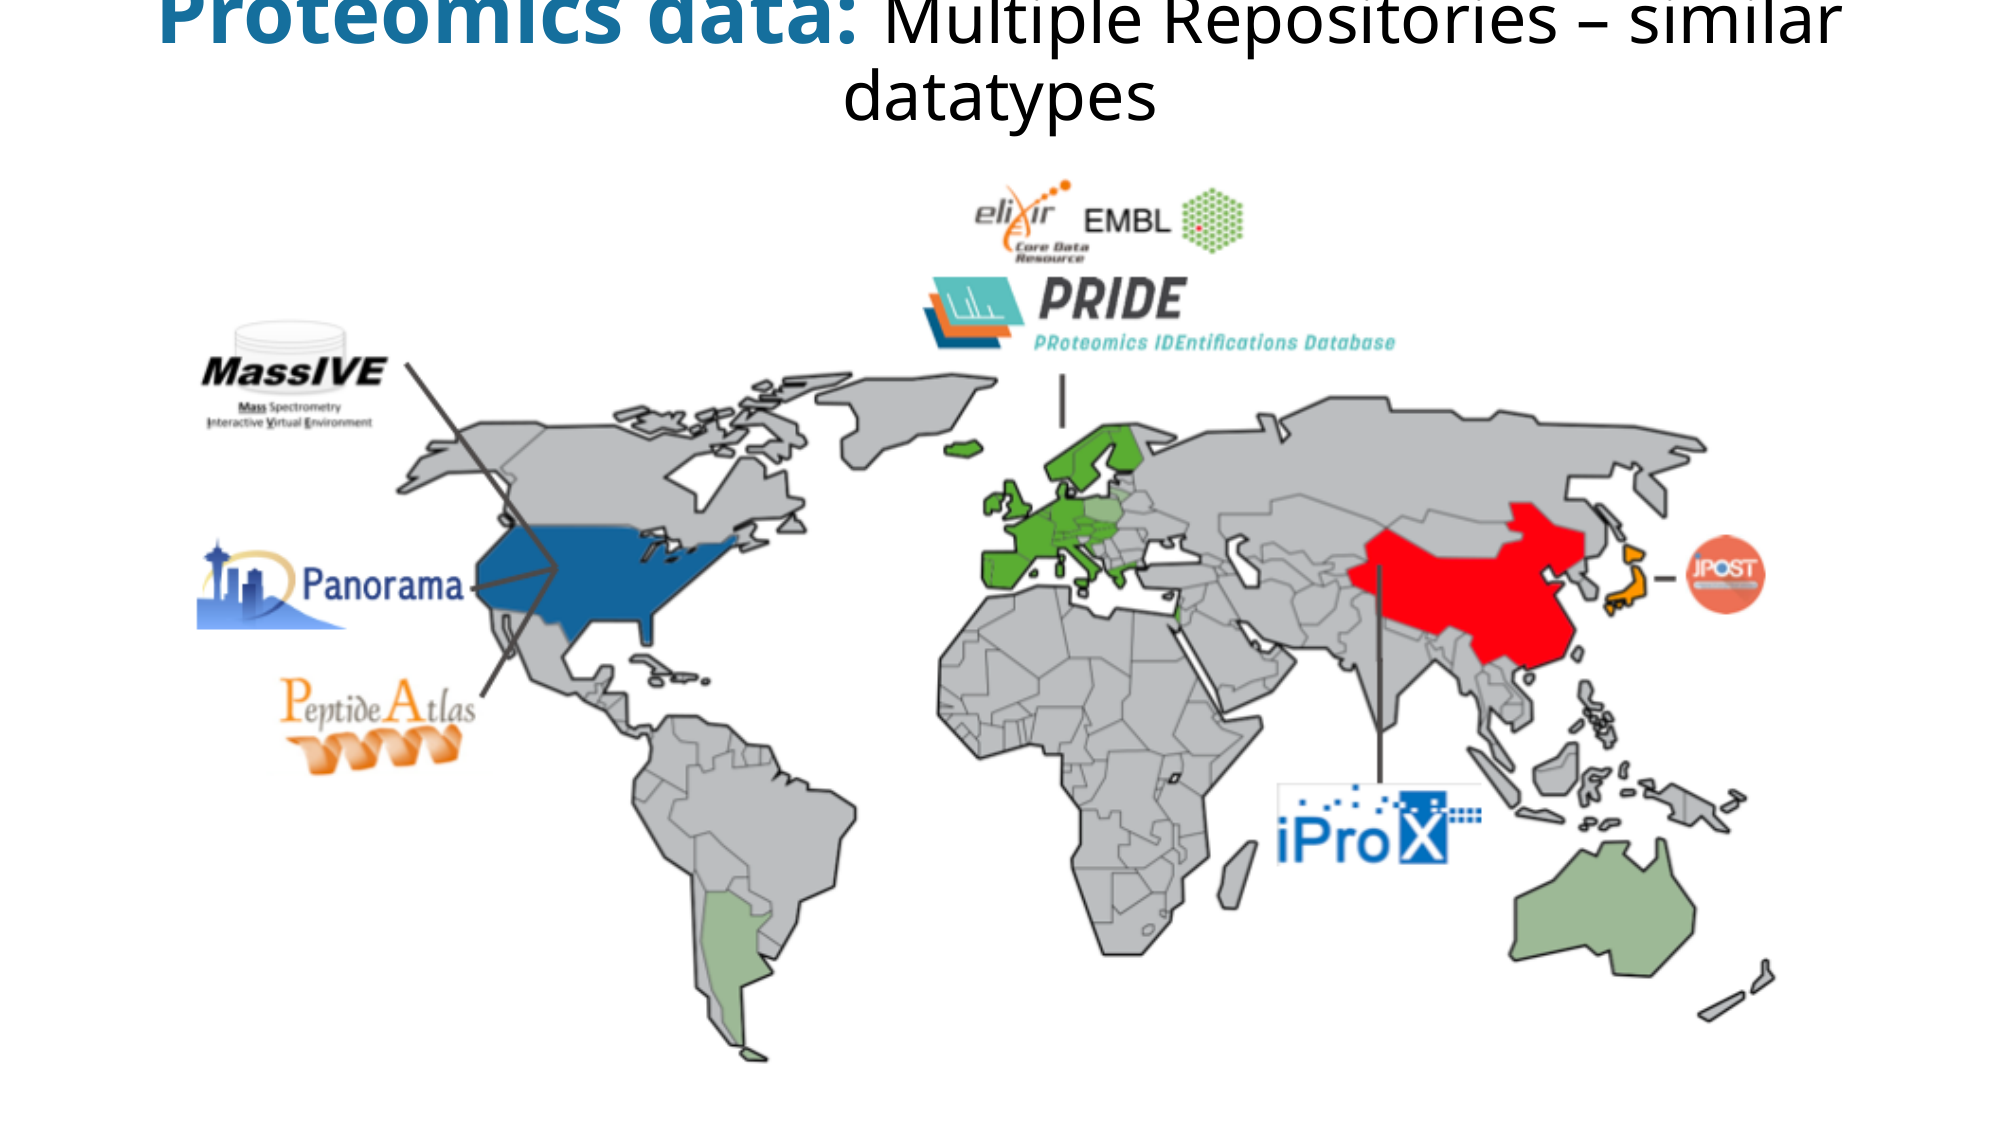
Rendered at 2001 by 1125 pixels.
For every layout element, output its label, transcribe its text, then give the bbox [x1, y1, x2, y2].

title Proteomics data: Multiple Repositories – similar datatypes [48, 0, 1952, 144]
picture [186, 158, 1802, 1100]
